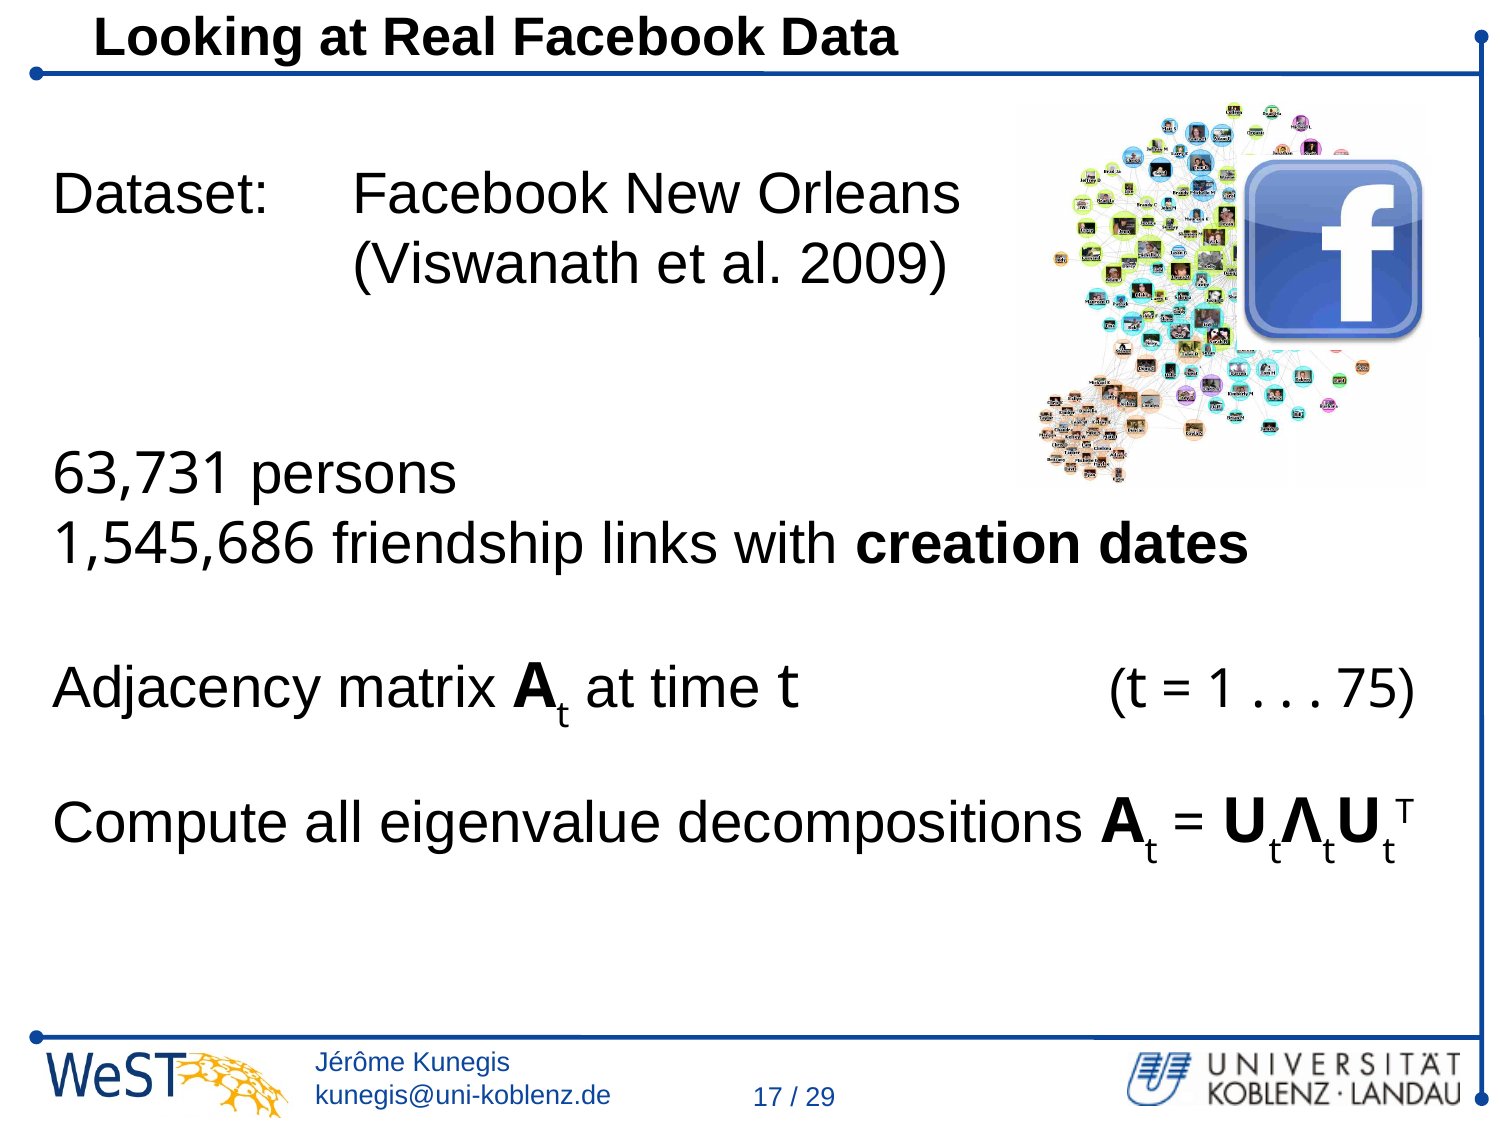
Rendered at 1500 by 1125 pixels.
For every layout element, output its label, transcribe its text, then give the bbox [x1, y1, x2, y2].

picture [41, 1046, 302, 1118]
text_box Looking at Real Facebook Data [78, 0, 1477, 74]
picture [1012, 102, 1426, 147]
picture [1237, 155, 1431, 350]
picture [1127, 1052, 1460, 1106]
text_box Dataset: Facebook New Orleans (Viswanath et al. 2009) 63,731 persons 1,545,686 friendship links with creation dates Adjacency matrix At at time t (t = 1 . . . 75) Compute all eigenvalue decompositions At = UtΛtUtT [37, 147, 1477, 981]
